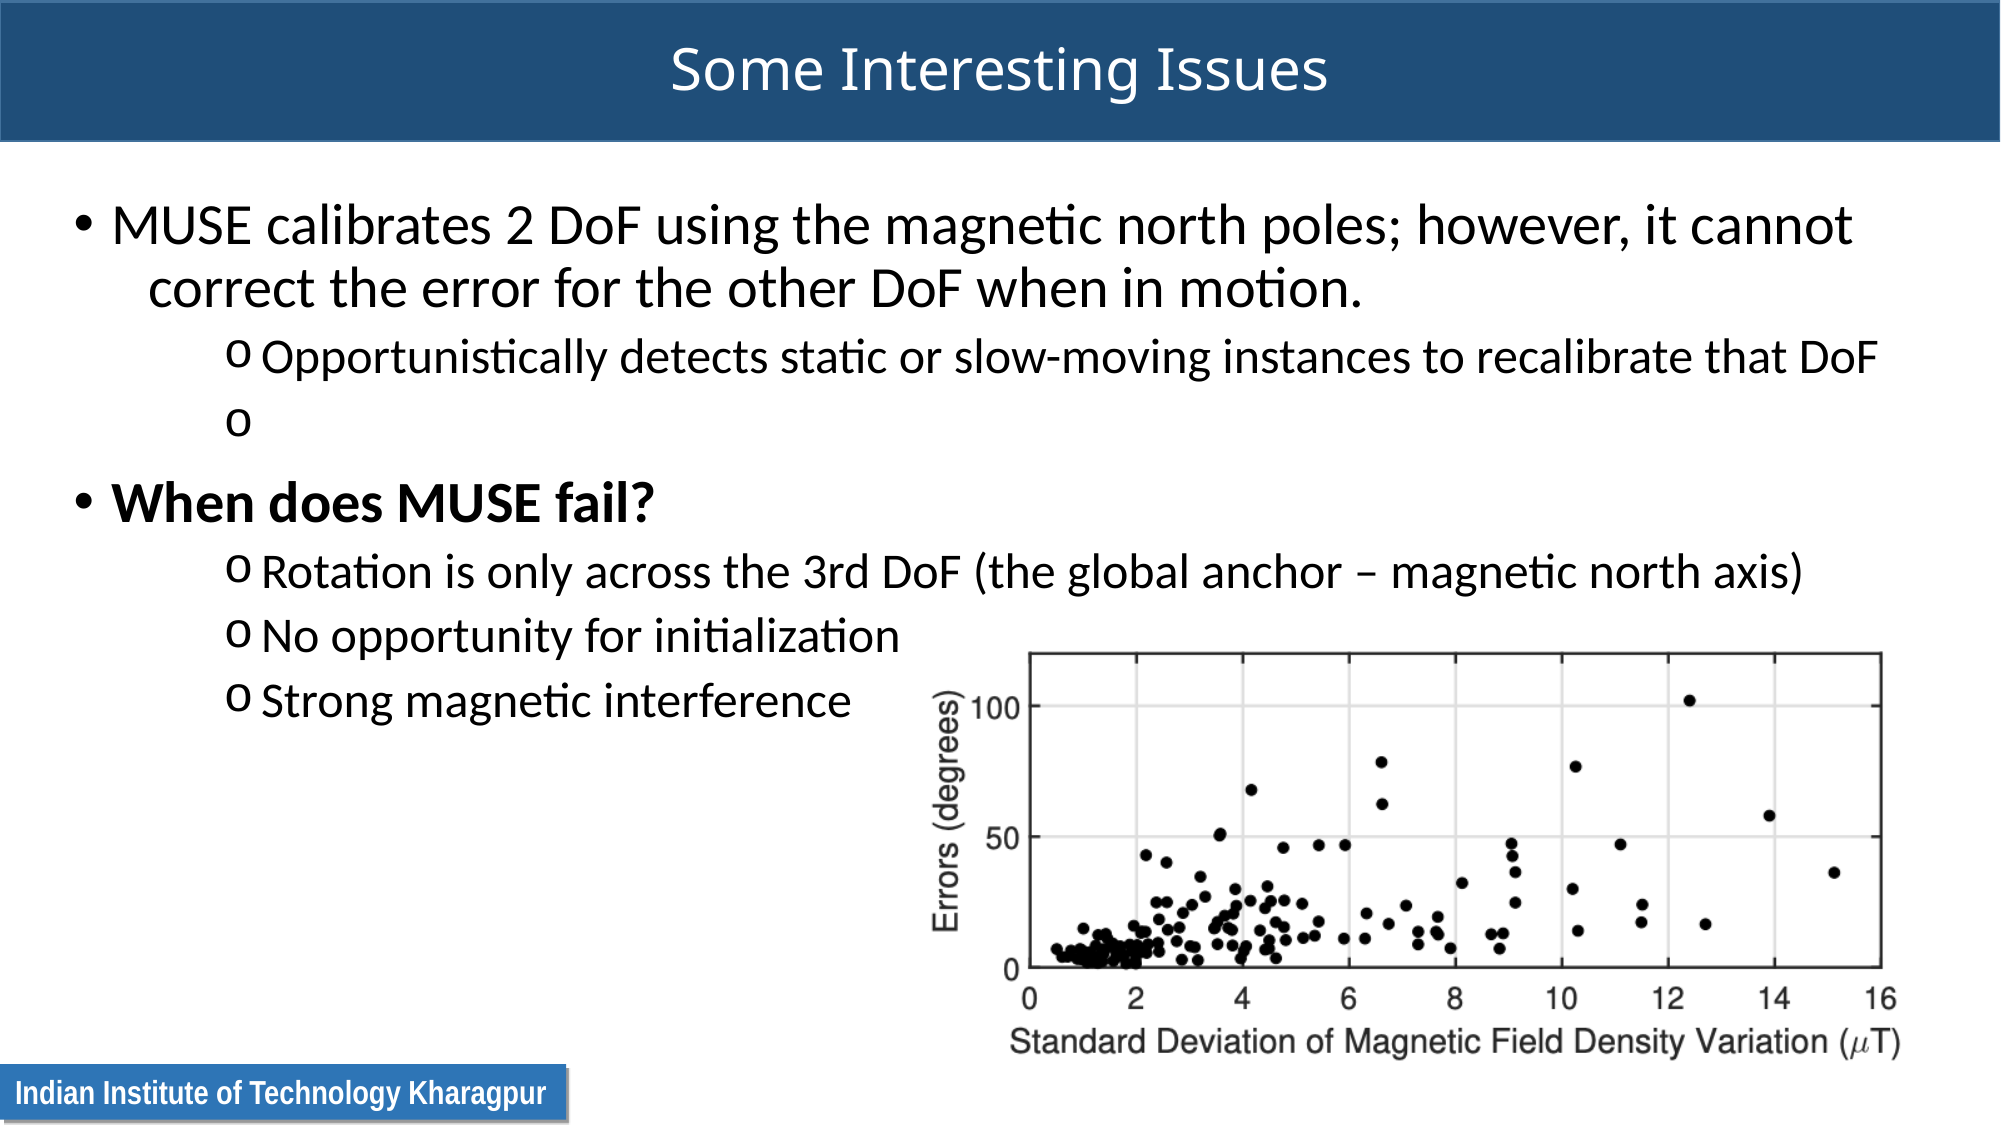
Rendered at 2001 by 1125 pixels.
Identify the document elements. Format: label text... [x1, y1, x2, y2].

picture [918, 625, 1919, 1083]
title Some Interesting Issues [0, 1, 2000, 141]
list MUSE calibrates 2 DoF using the magnetic north poles; however, it cannot correct the error for the other DoF when in motion. Opportunistically detects static or slow-moving instances to recalibrate that DoF When does MUSE fail? Rotation is only across the 3rd DoF (the global anchor – magnetic north axis) No opportunity for initialization Strong magnetic interference [58, 186, 1954, 1065]
